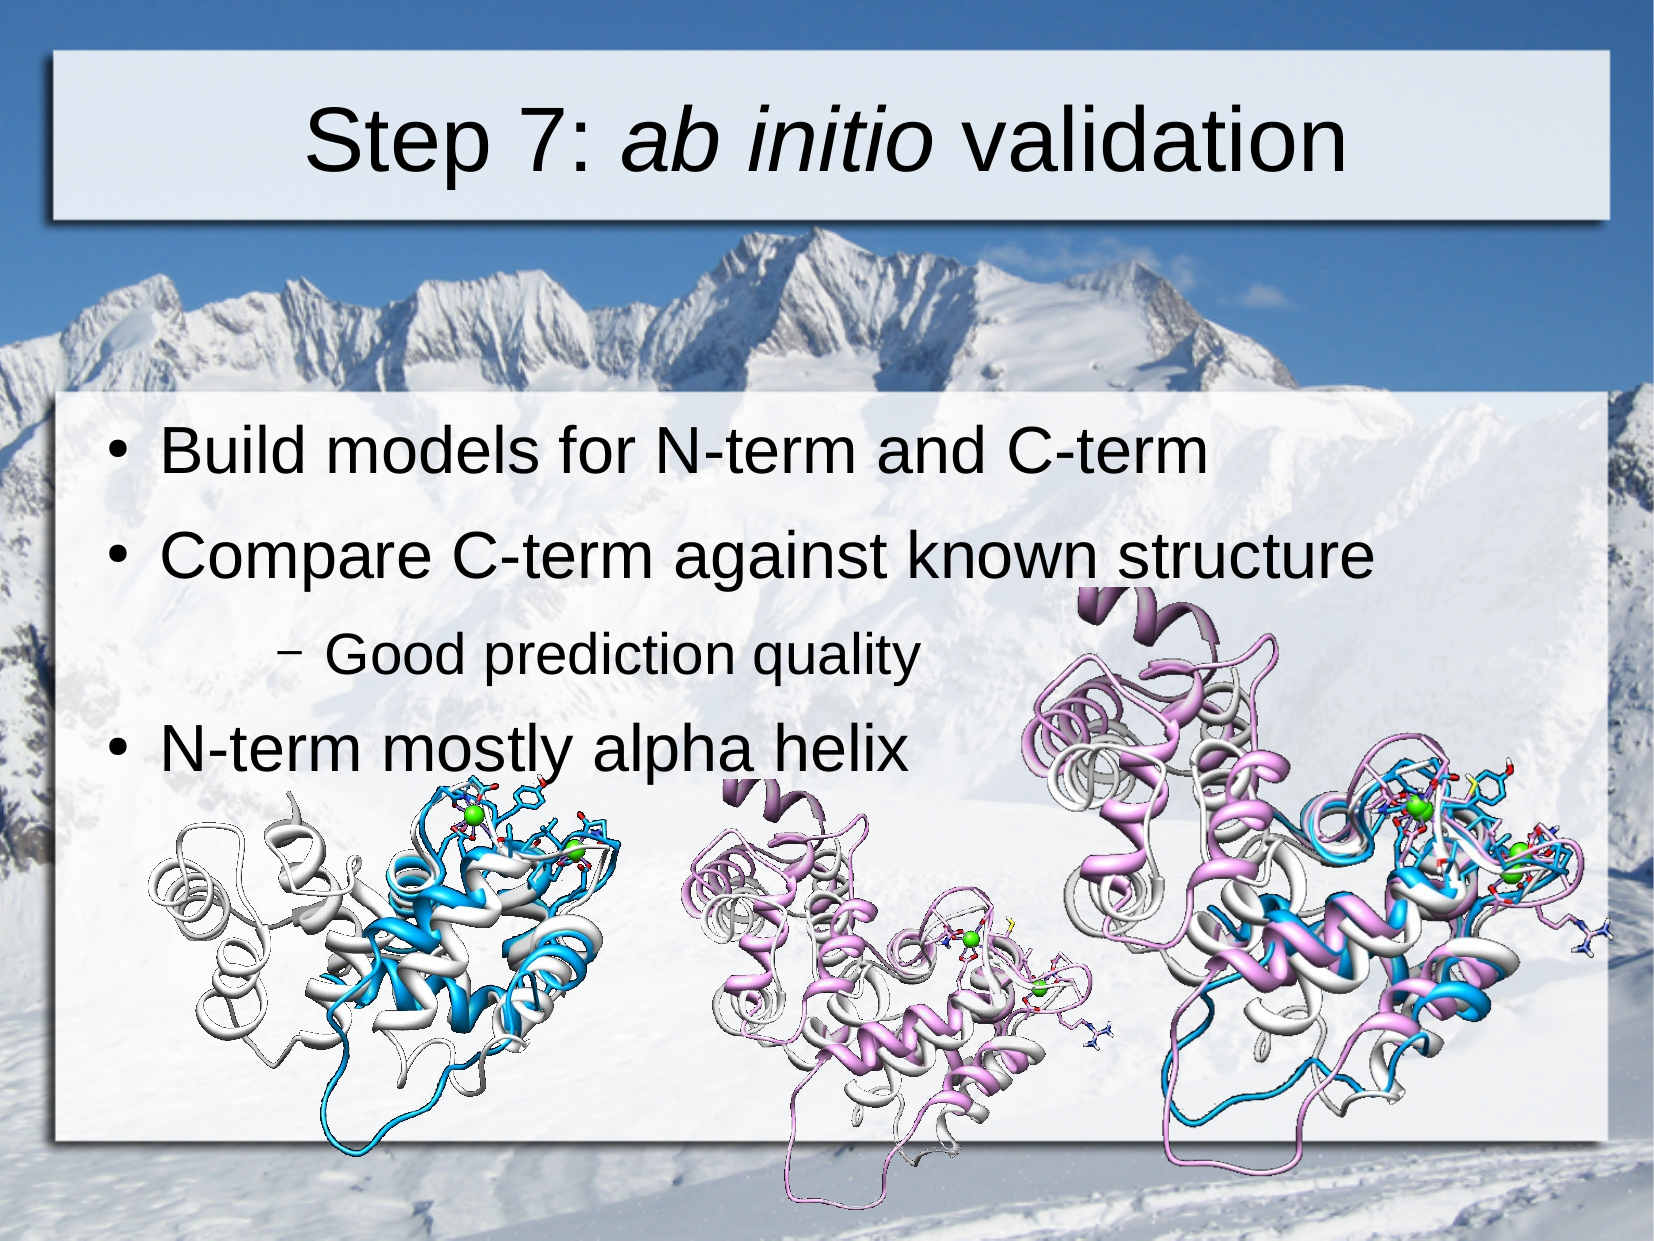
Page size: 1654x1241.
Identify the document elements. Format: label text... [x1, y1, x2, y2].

picture [0, 0, 1654, 1241]
title Step 7: ab initio validation [59, 68, 1595, 212]
list Build models for N-term and C-term Compare C-term against known structure Good prediction quality N-term mostly alpha helix [88, 413, 1571, 666]
